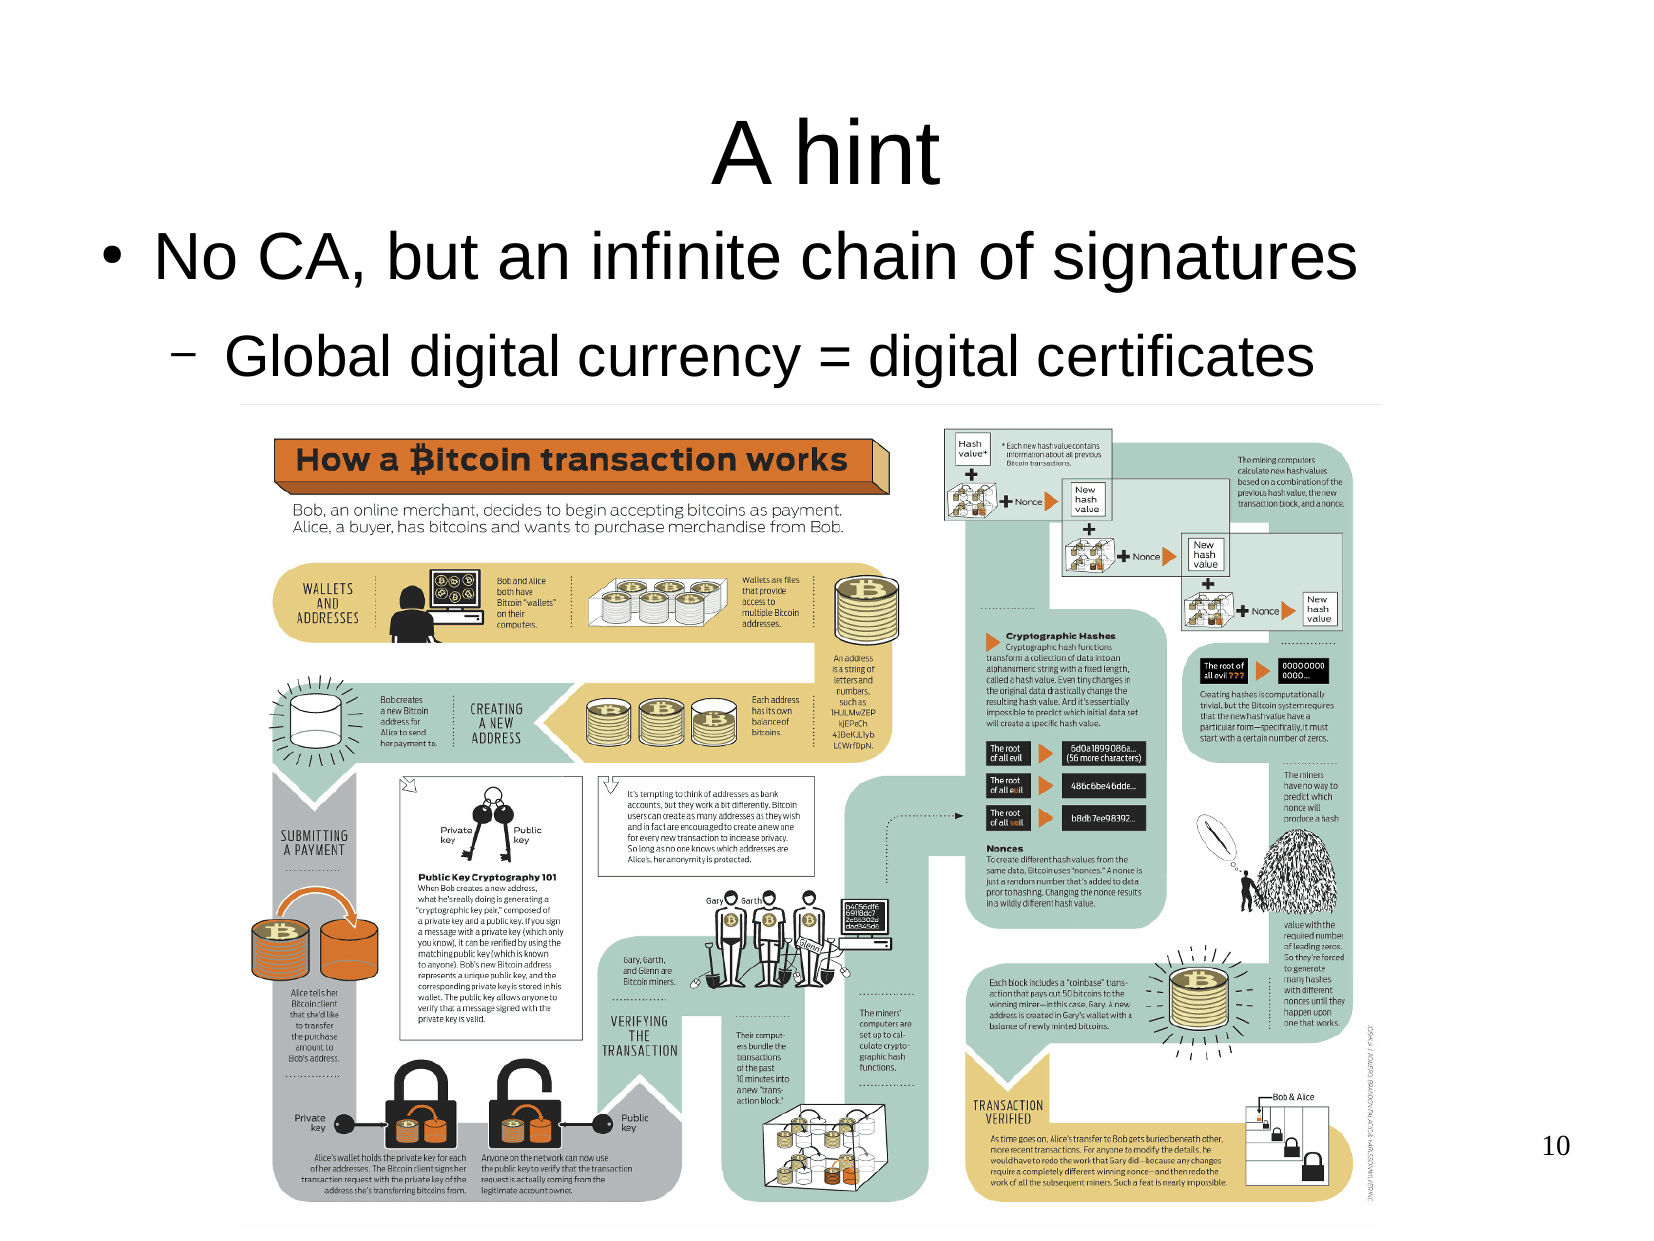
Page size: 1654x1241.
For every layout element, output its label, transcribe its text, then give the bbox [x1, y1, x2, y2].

title A hint [82, 49, 1571, 219]
picture [240, 404, 1381, 1231]
list No CA, but an infinite chain of signatures Global digital currency = digital certificates [82, 219, 1571, 939]
